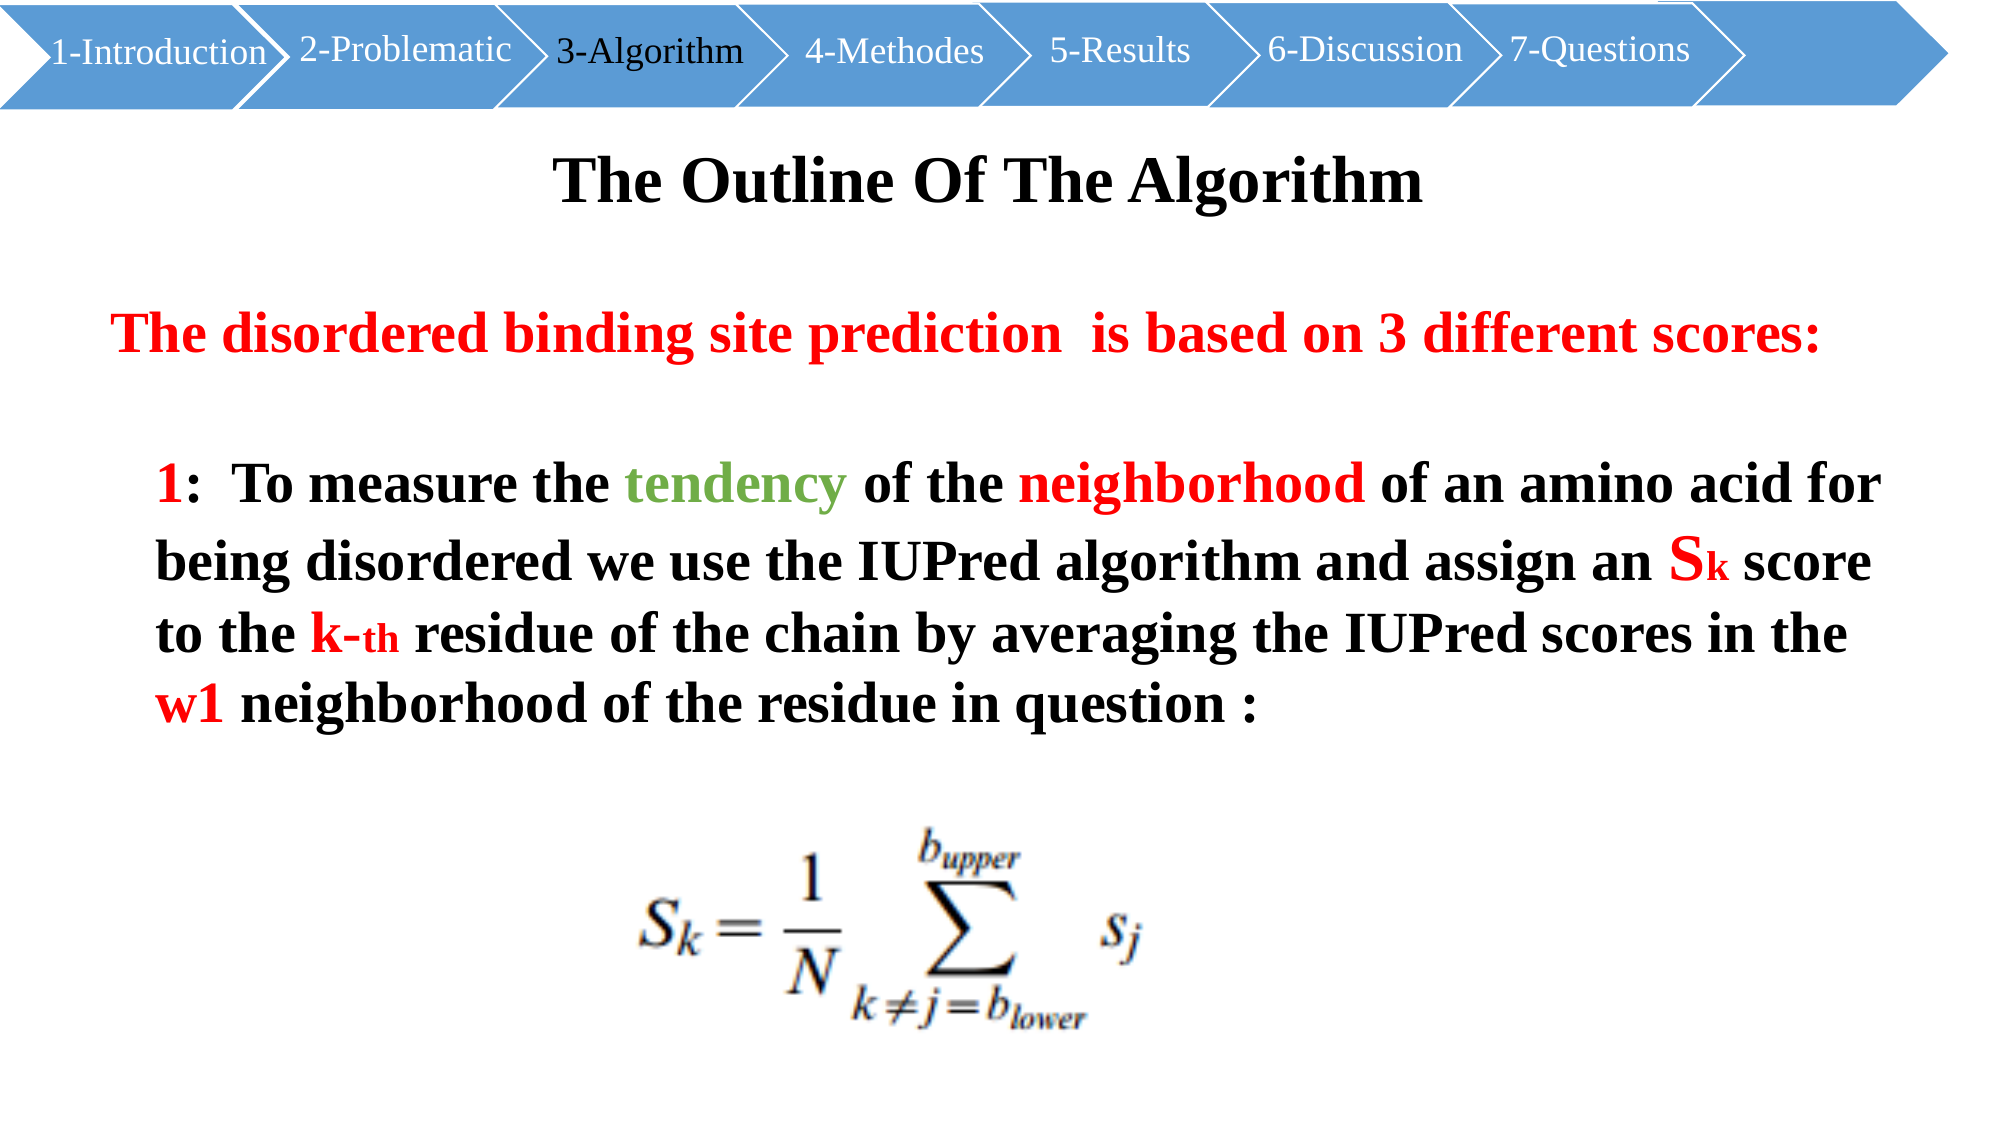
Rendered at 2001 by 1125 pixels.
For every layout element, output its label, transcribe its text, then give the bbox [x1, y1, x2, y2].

text_box The Outline Of The Algorithm [538, 129, 1456, 224]
text_box 6-Discussion [1252, 16, 1481, 77]
picture [583, 754, 1246, 1059]
text_box The disordered binding site prediction is based on 3 different scores: [95, 286, 1840, 371]
text_box [0, 0, 1951, 111]
text_box 1: To measure the tendency of the neighborhood of an amino acid for being disordered we use the IUPred algorithm and assign an Sk score to the k-th residue of the chain by averaging the IUPred scores in the w1 neighborhood of the residue in question : [140, 436, 1901, 741]
text_box 1-Introduction [35, 19, 285, 80]
text_box 2-Problematic [284, 16, 530, 78]
text_box 3-Algorithm [541, 18, 761, 79]
text_box 7-Questions [1494, 16, 1708, 77]
text_box 4-Methodes [790, 18, 1002, 79]
text_box 5-Results [1034, 17, 1208, 79]
